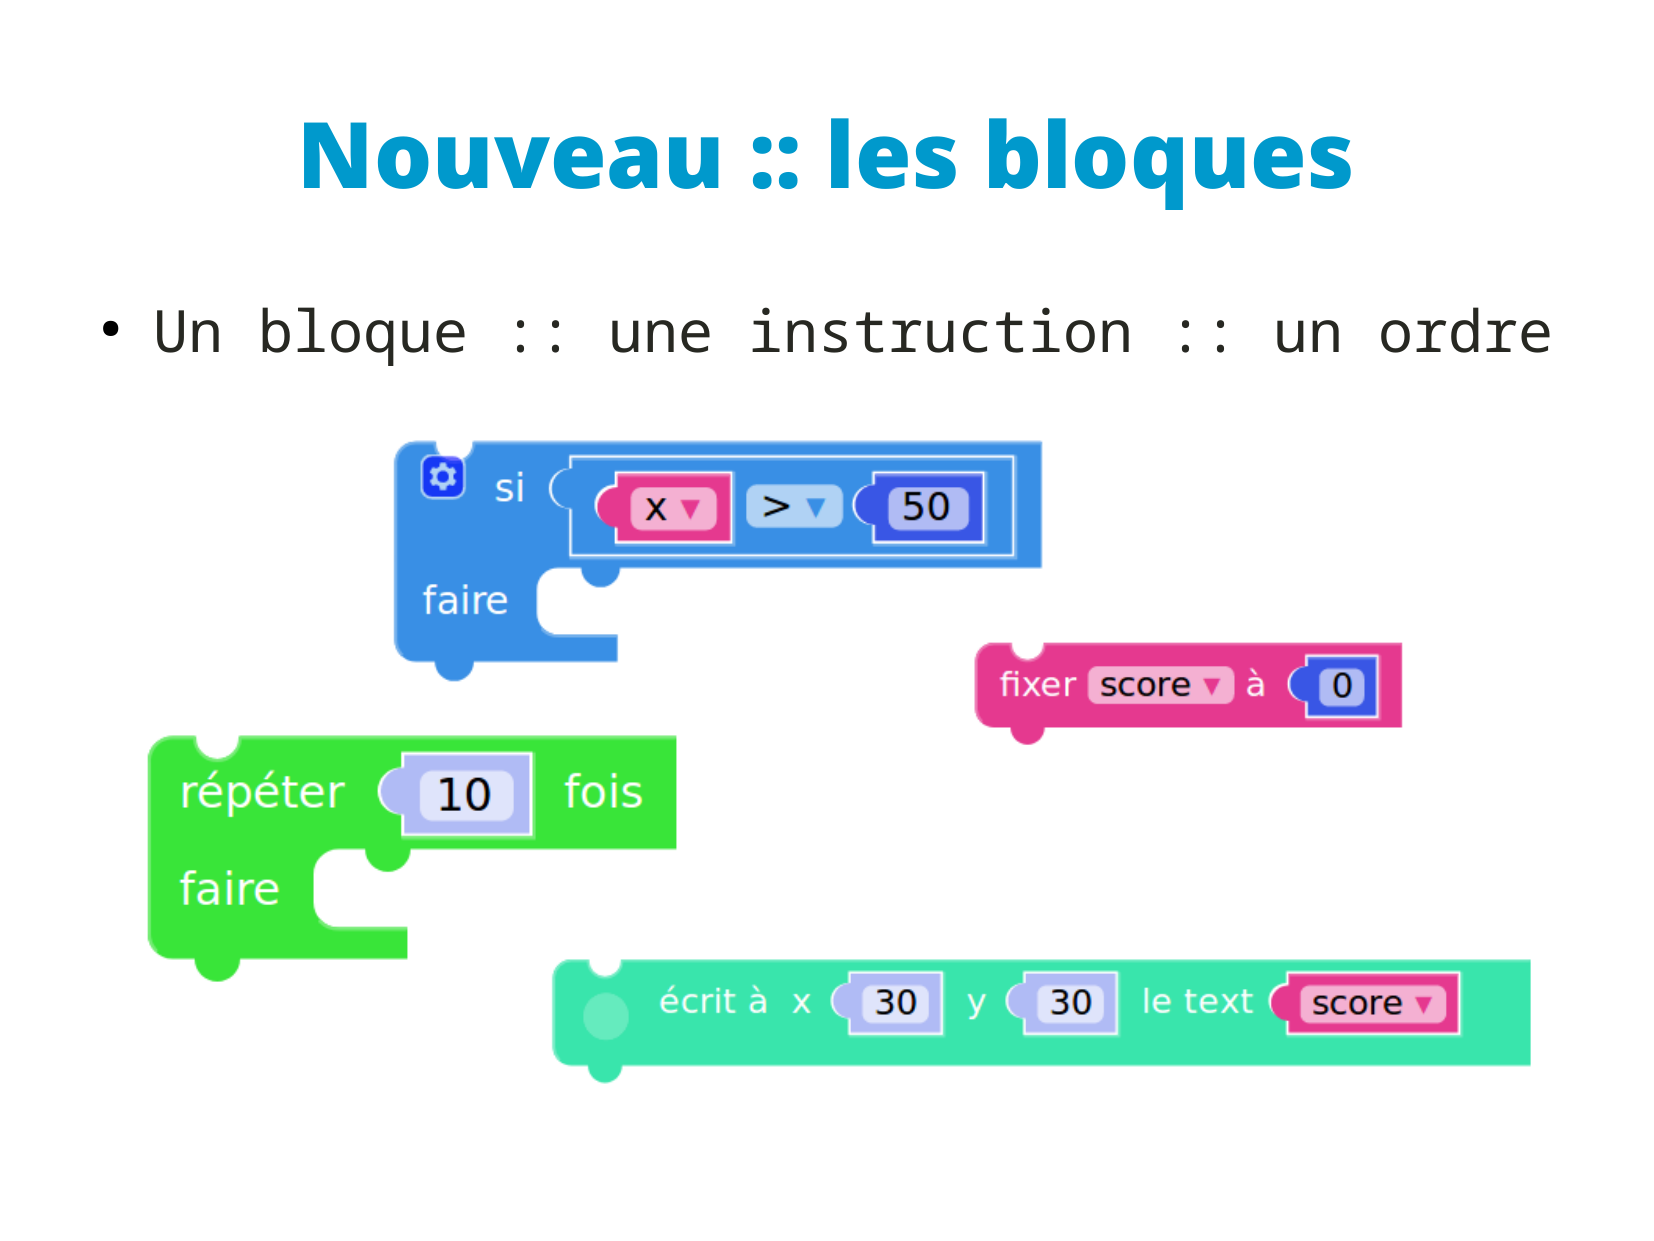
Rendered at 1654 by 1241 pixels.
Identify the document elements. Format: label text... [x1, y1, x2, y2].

list Un bloque :: une instruction :: un ordre [82, 290, 1571, 1010]
title Nouveau :: les bloques [82, 49, 1571, 257]
picture [134, 720, 1545, 1106]
picture [377, 425, 1418, 756]
